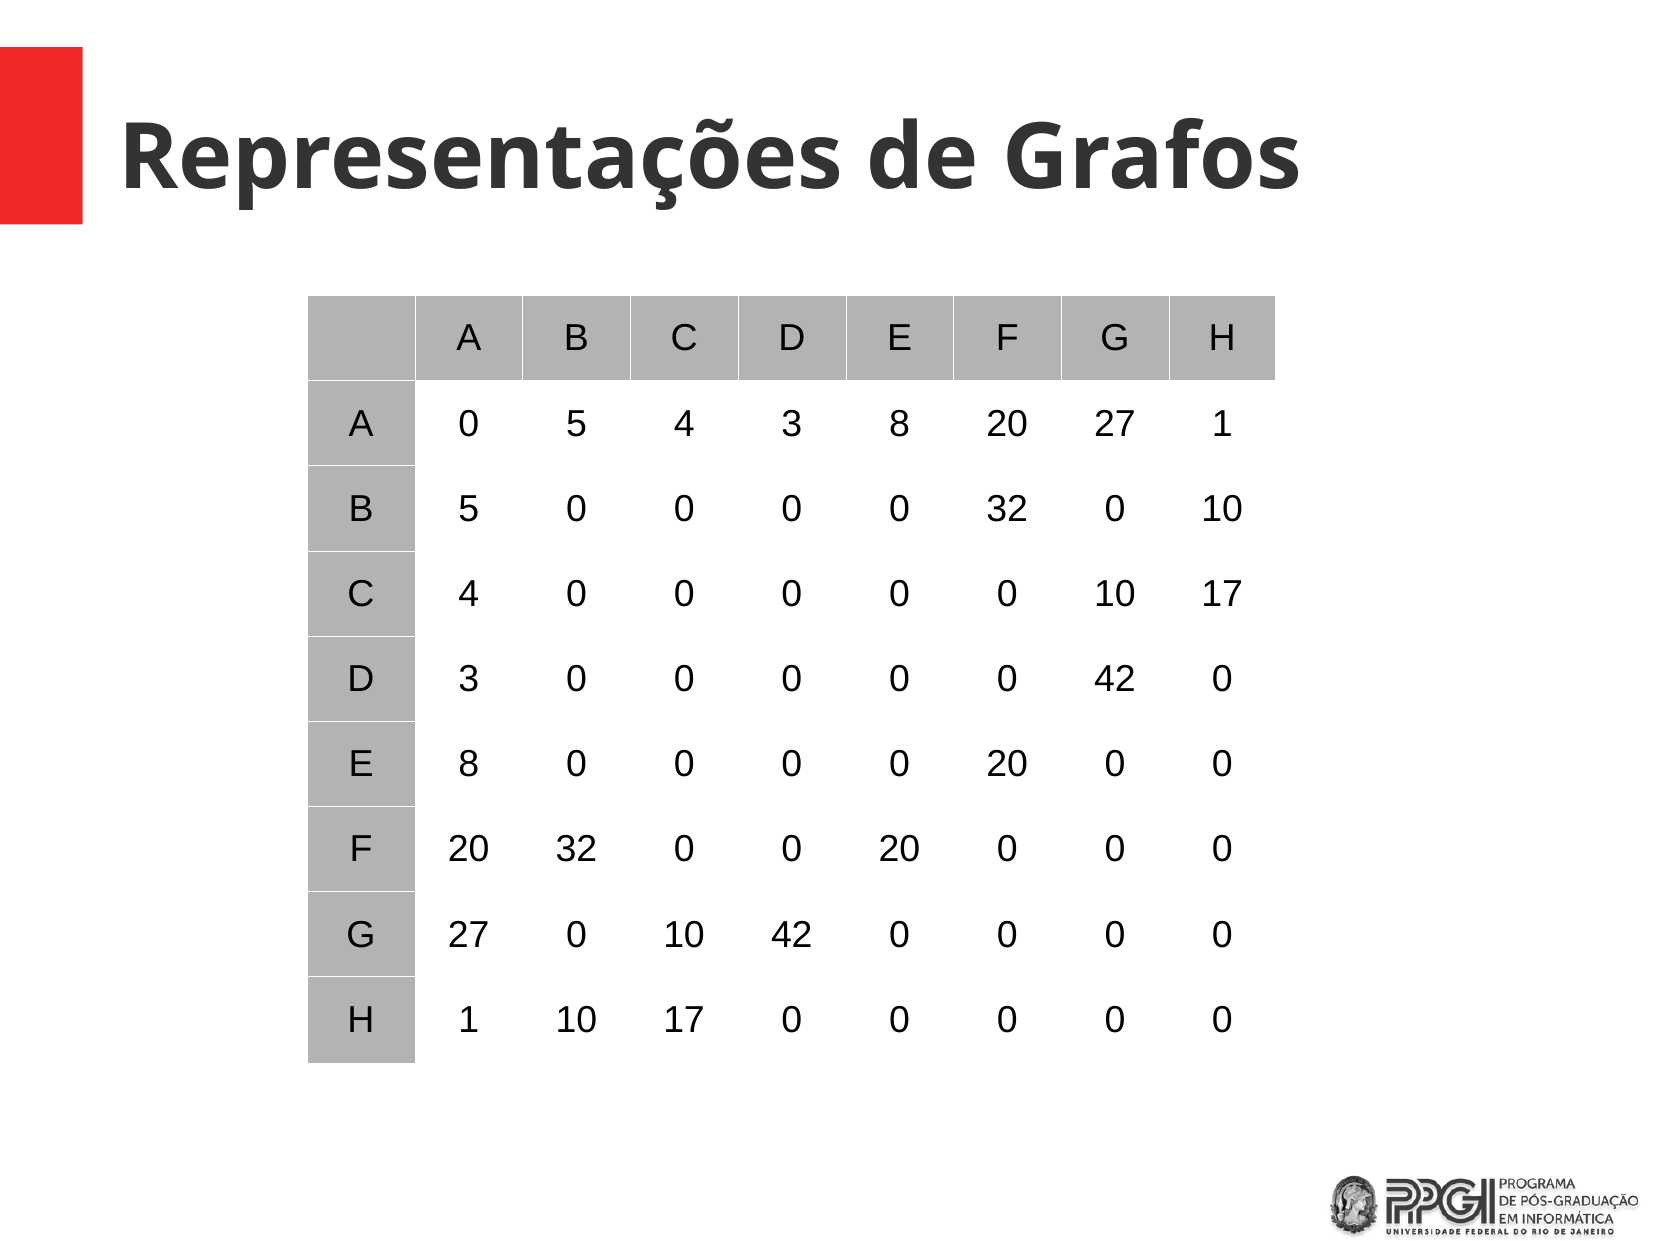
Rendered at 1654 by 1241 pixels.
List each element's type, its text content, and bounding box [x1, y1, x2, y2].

table_cell 10 [1062, 552, 1169, 636]
table_cell D [308, 637, 415, 721]
table_cell 0 [1170, 637, 1275, 721]
table_cell 0 [847, 637, 953, 721]
table_cell 0 [739, 552, 846, 636]
table_cell 8 [847, 381, 953, 465]
table_header F [954, 296, 1061, 380]
table_cell 0 [631, 552, 738, 636]
table_cell 10 [523, 977, 630, 1063]
table_cell 3 [739, 381, 846, 465]
table_cell 0 [1170, 807, 1275, 891]
table_cell 0 [739, 466, 846, 551]
table_cell 32 [954, 466, 1061, 551]
table_cell 0 [1170, 892, 1275, 976]
table_header A [416, 296, 522, 380]
table_cell 0 [523, 722, 630, 806]
table_cell 1 [1170, 381, 1275, 465]
table_cell H [308, 977, 415, 1063]
table_cell 32 [523, 807, 630, 891]
table_cell 0 [523, 466, 630, 551]
table_cell F [308, 807, 415, 891]
table_cell 0 [954, 807, 1061, 891]
table_header G [1062, 296, 1169, 380]
table_header [308, 296, 415, 380]
table_cell 0 [739, 637, 846, 721]
table_cell 0 [1062, 722, 1169, 806]
table_cell 27 [1062, 381, 1169, 465]
table_cell 17 [1170, 552, 1275, 636]
table_cell 0 [631, 637, 738, 721]
table_cell 0 [523, 637, 630, 721]
table_cell C [308, 552, 415, 636]
table_cell 1 [416, 977, 522, 1063]
table_cell 20 [416, 807, 522, 891]
table_cell 10 [1170, 466, 1275, 551]
table_cell 27 [416, 892, 522, 976]
table_cell 4 [631, 381, 738, 465]
table_cell 0 [847, 552, 953, 636]
table_cell 0 [739, 722, 846, 806]
table_cell 0 [954, 552, 1061, 636]
table_cell 0 [1062, 466, 1169, 551]
table_cell 0 [1062, 807, 1169, 891]
table_cell 0 [523, 552, 630, 636]
table_cell B [308, 466, 415, 551]
table_cell 0 [847, 977, 953, 1063]
table_cell 0 [739, 977, 846, 1063]
table_cell 17 [631, 977, 738, 1063]
table_header C [631, 296, 738, 380]
table_cell 5 [416, 466, 522, 551]
table_cell E [308, 722, 415, 806]
table_cell 42 [1062, 637, 1169, 721]
table_cell 20 [954, 722, 1061, 806]
table_cell 8 [416, 722, 522, 806]
table_cell 0 [954, 637, 1061, 721]
table_cell 0 [416, 381, 522, 465]
table_cell 20 [954, 381, 1061, 465]
table_cell 5 [523, 381, 630, 465]
table_cell 0 [739, 807, 846, 891]
table_header B [523, 296, 630, 380]
table_cell 0 [954, 977, 1061, 1063]
table_cell G [308, 892, 415, 976]
table_cell 4 [416, 552, 522, 636]
table_cell 0 [1062, 892, 1169, 976]
table_cell 0 [631, 722, 738, 806]
table_cell 3 [416, 637, 522, 721]
table_cell 0 [954, 892, 1061, 976]
table_cell 10 [631, 892, 738, 976]
table_cell 0 [847, 466, 953, 551]
table_header E [847, 296, 953, 380]
table_cell 0 [1062, 977, 1169, 1063]
table_cell 42 [739, 892, 846, 976]
table_cell A [308, 381, 415, 465]
table_cell 0 [1170, 722, 1275, 806]
table_cell 20 [847, 807, 953, 891]
table_cell 0 [631, 807, 738, 891]
table_cell 0 [631, 466, 738, 551]
table_header H [1170, 296, 1275, 380]
table_cell 0 [1170, 977, 1275, 1063]
table_cell 0 [847, 892, 953, 976]
table_cell 0 [523, 892, 630, 976]
table_header D [739, 296, 846, 380]
table_cell 0 [847, 722, 953, 806]
title Representações de Grafos [118, 49, 1571, 257]
